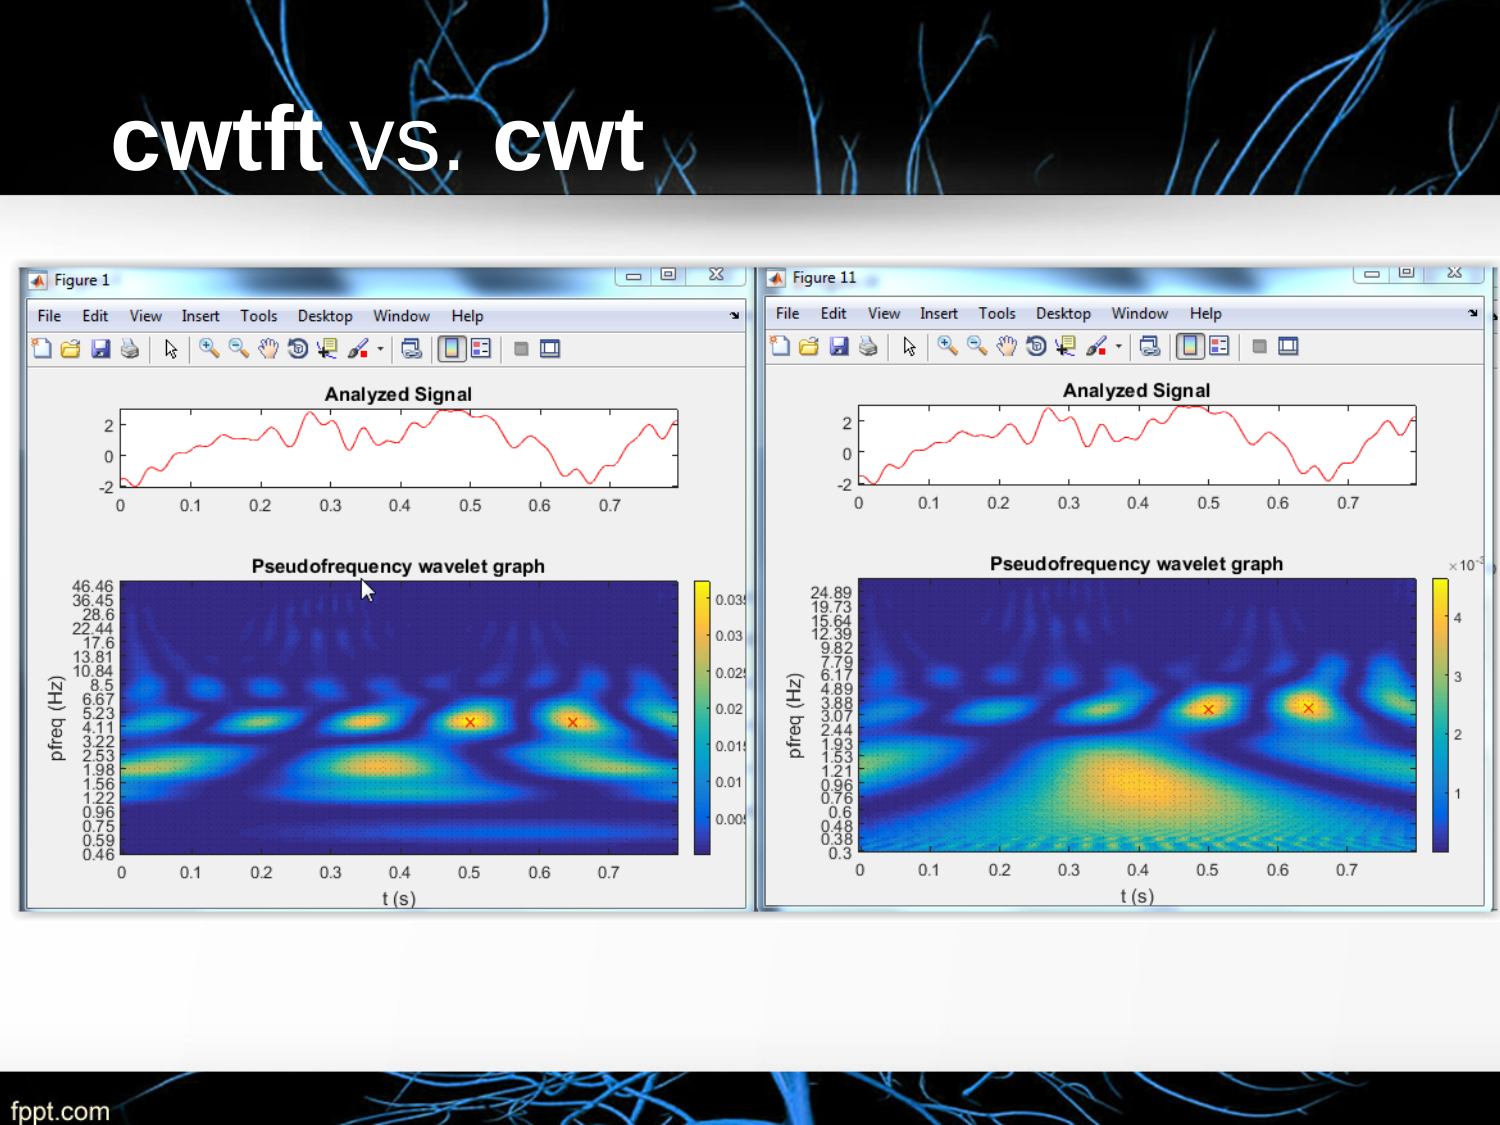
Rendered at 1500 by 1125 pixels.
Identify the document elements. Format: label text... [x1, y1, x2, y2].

title cwtft vs. cwt [75, 45, 1425, 233]
picture [0, 0, 1500, 1125]
